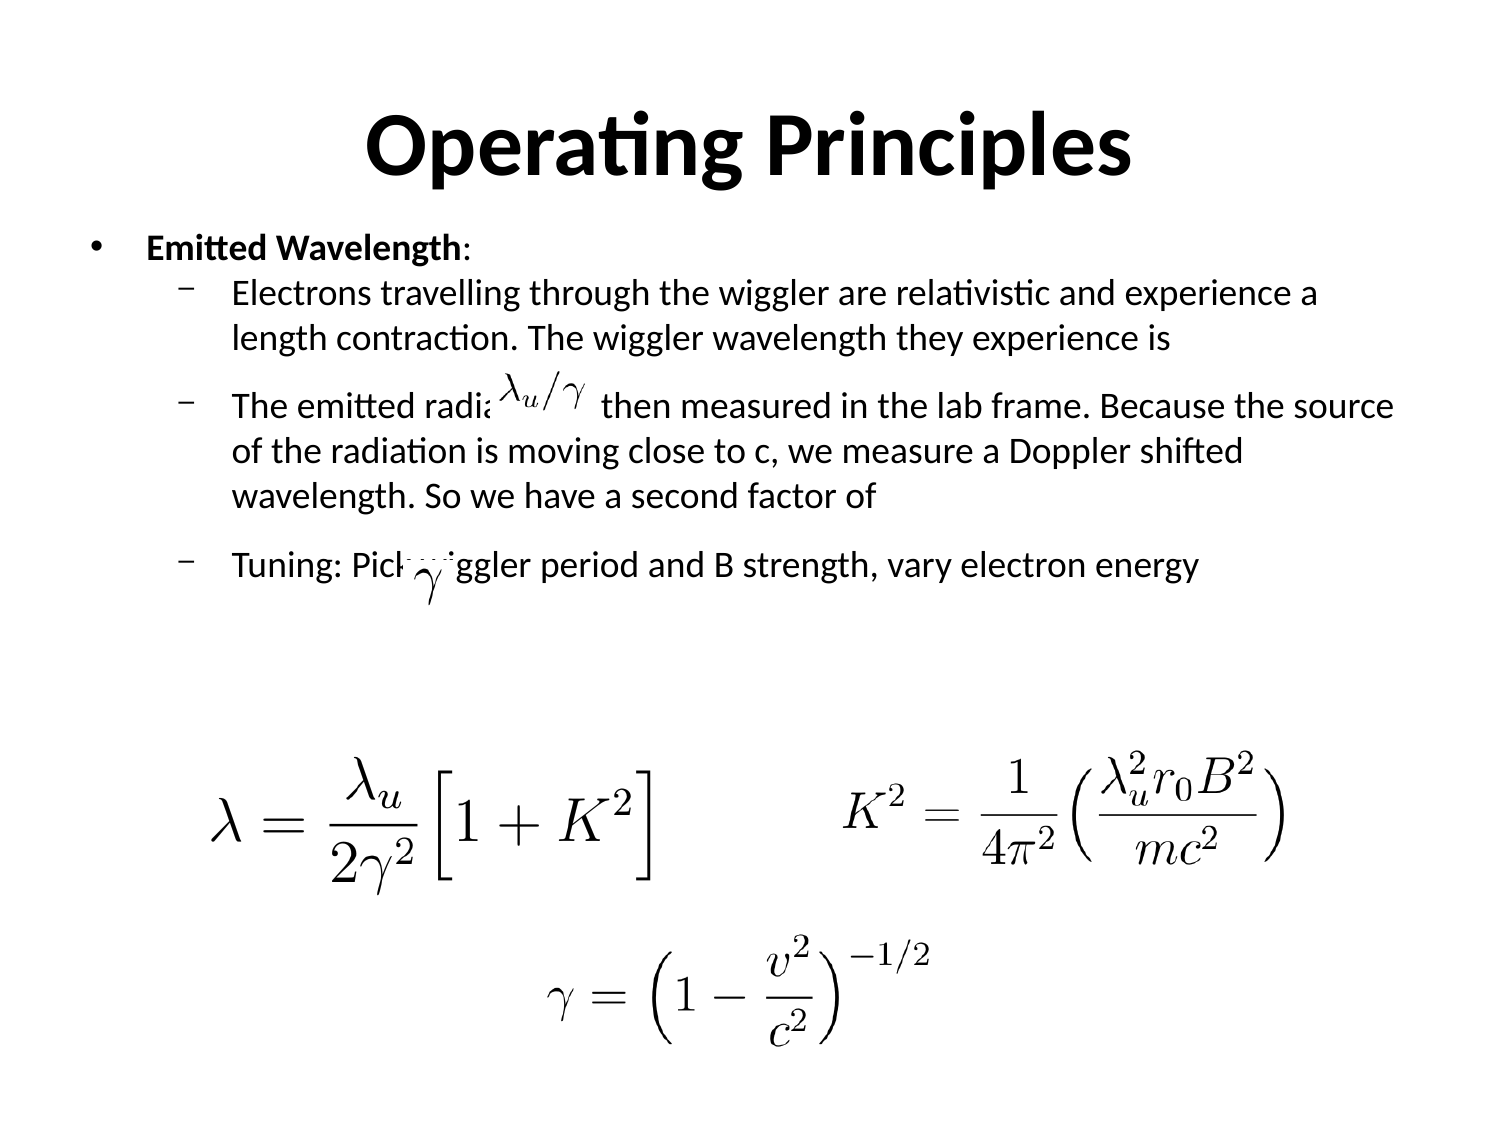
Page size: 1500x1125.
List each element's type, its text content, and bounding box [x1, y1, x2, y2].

list Emitted Wavelength: Electrons travelling through the wiggler are relativistic and experience a length contraction. The wiggler wavelength they experience is The emitted radiation is then measured in the lab frame. Because the source of the radiation is moving close to c, we measure a Doppler shifted wavelength. So we have a second factor of Tuning: Pick wiggler period and B strength, vary electron energy [75, 215, 1425, 958]
picture [403, 560, 455, 614]
picture [531, 921, 945, 1063]
title Operating Principles [75, 45, 1425, 215]
picture [826, 734, 1300, 892]
picture [200, 739, 674, 916]
picture [490, 361, 597, 420]
